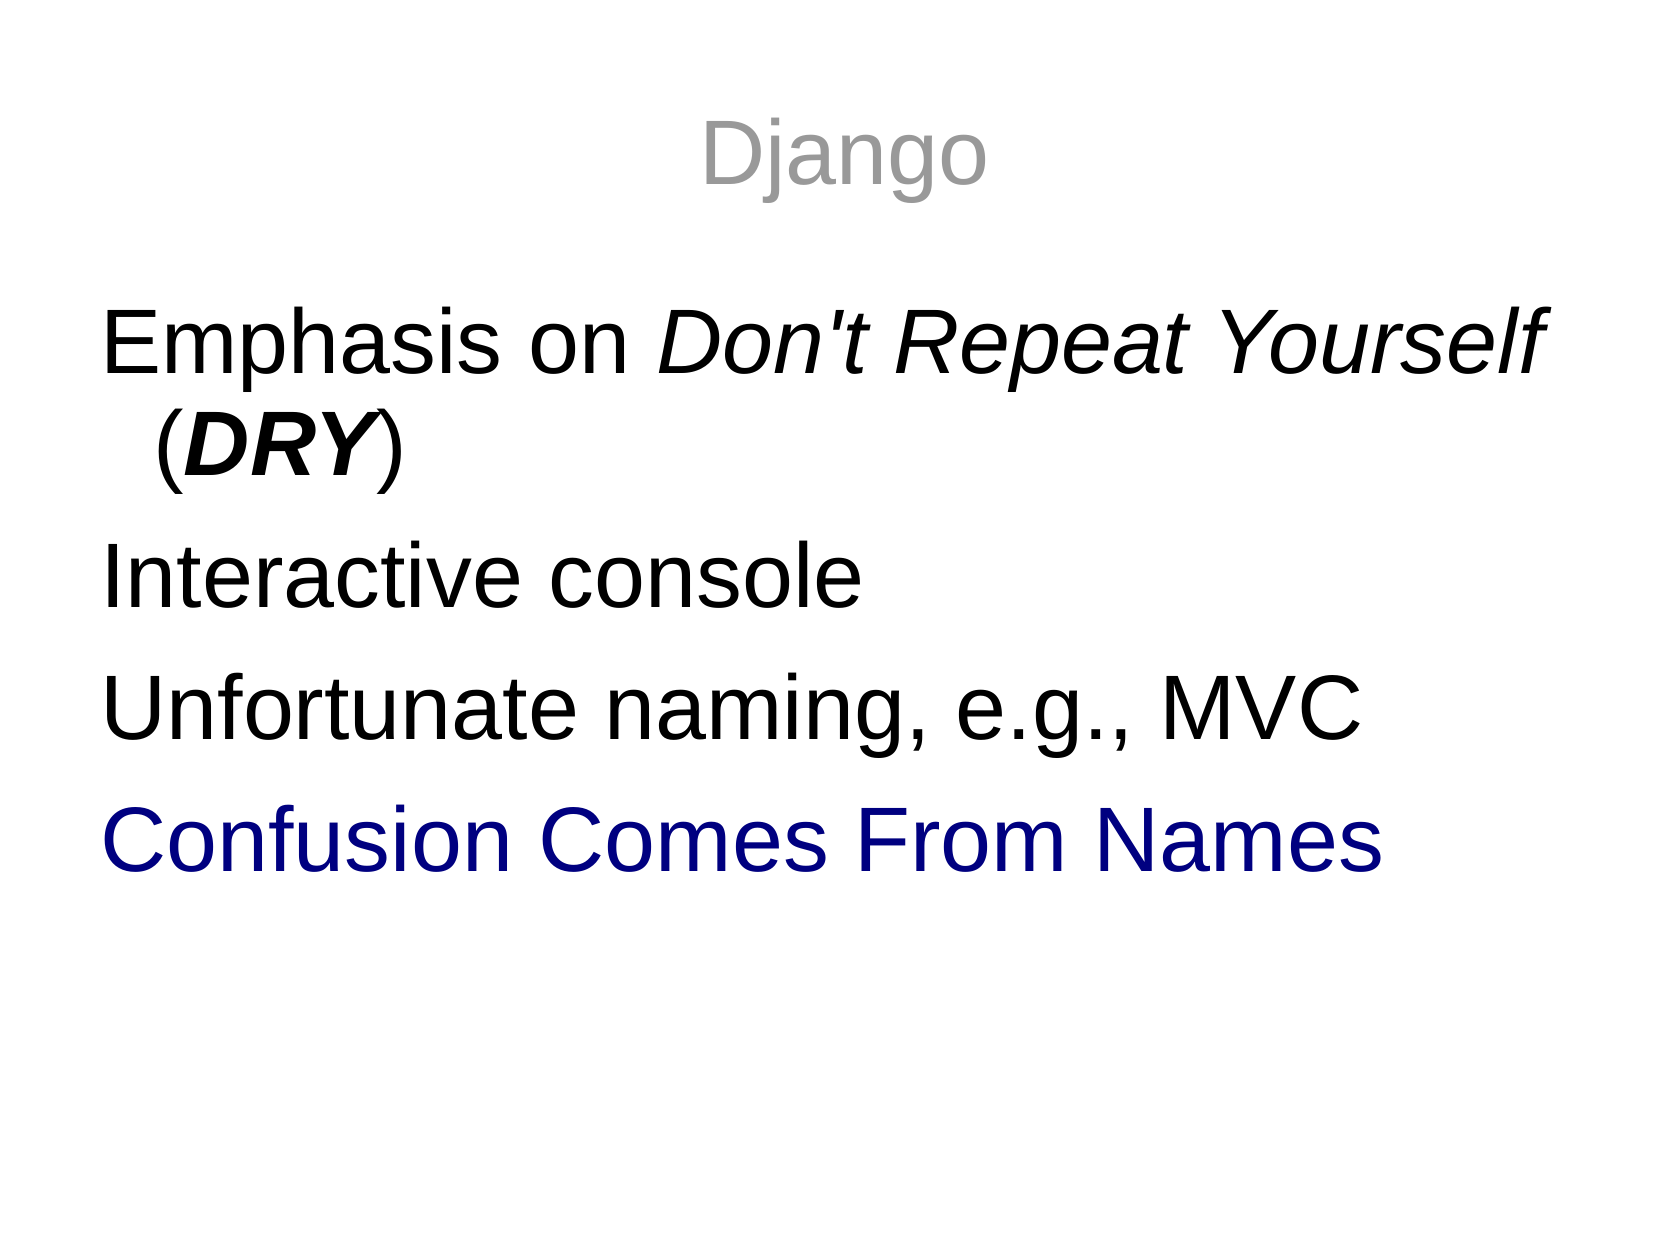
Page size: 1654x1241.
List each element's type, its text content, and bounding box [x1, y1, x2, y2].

title Django [82, 49, 1571, 257]
list Emphasis on Don't Repeat Yourself (DRY) Interactive console Unfortunate naming, e.g., MVC Confusion Comes From Names [82, 290, 1571, 1094]
